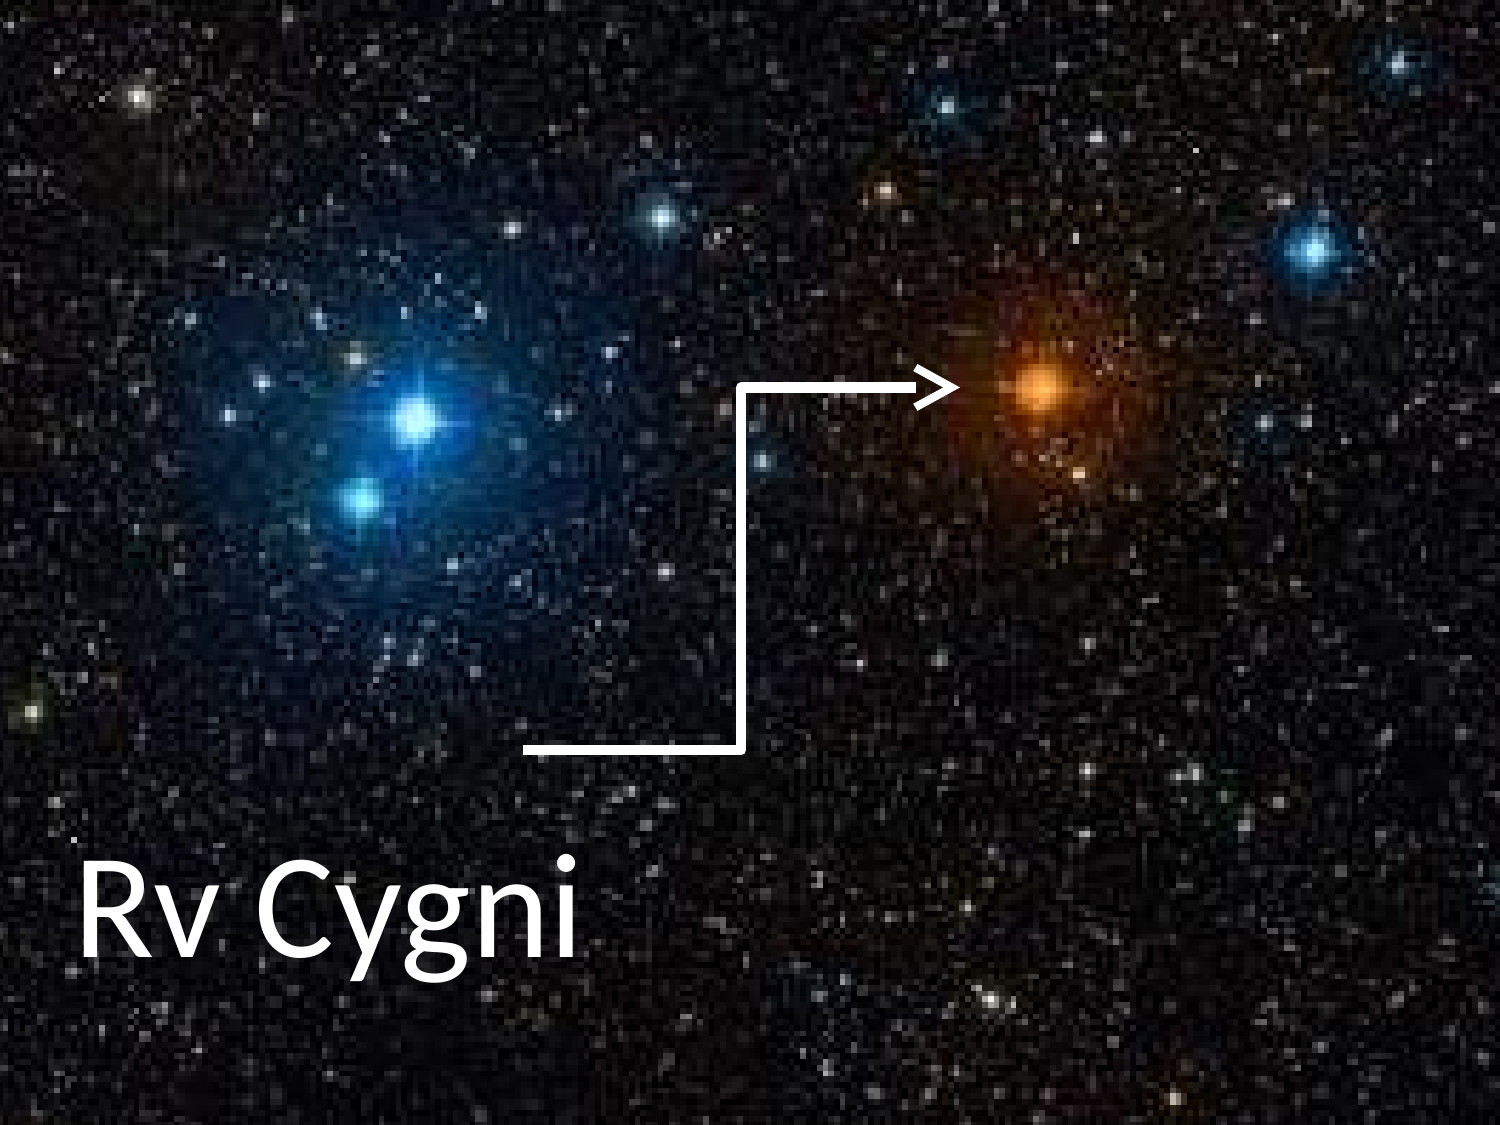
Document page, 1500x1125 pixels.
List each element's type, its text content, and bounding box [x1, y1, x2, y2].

text_box Rv Cygni [58, 799, 722, 995]
picture [0, 0, 1500, 1125]
